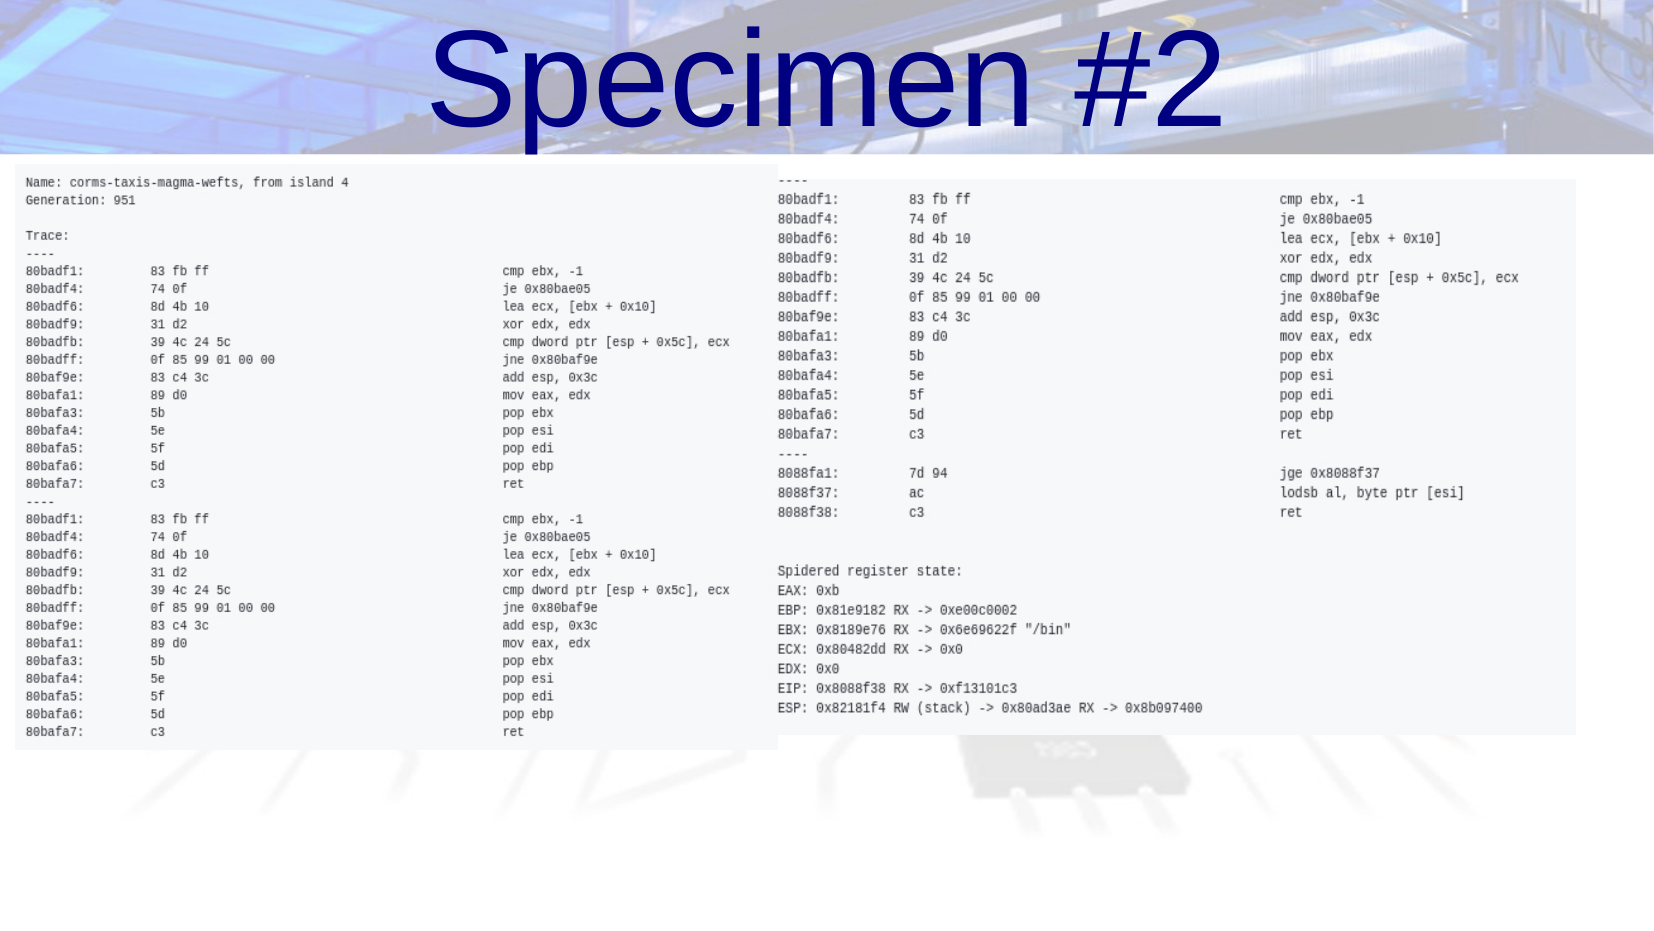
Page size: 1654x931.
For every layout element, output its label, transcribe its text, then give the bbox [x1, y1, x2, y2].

title Specimen #2 [82, 37, 1571, 121]
picture [0, 0, 1654, 931]
